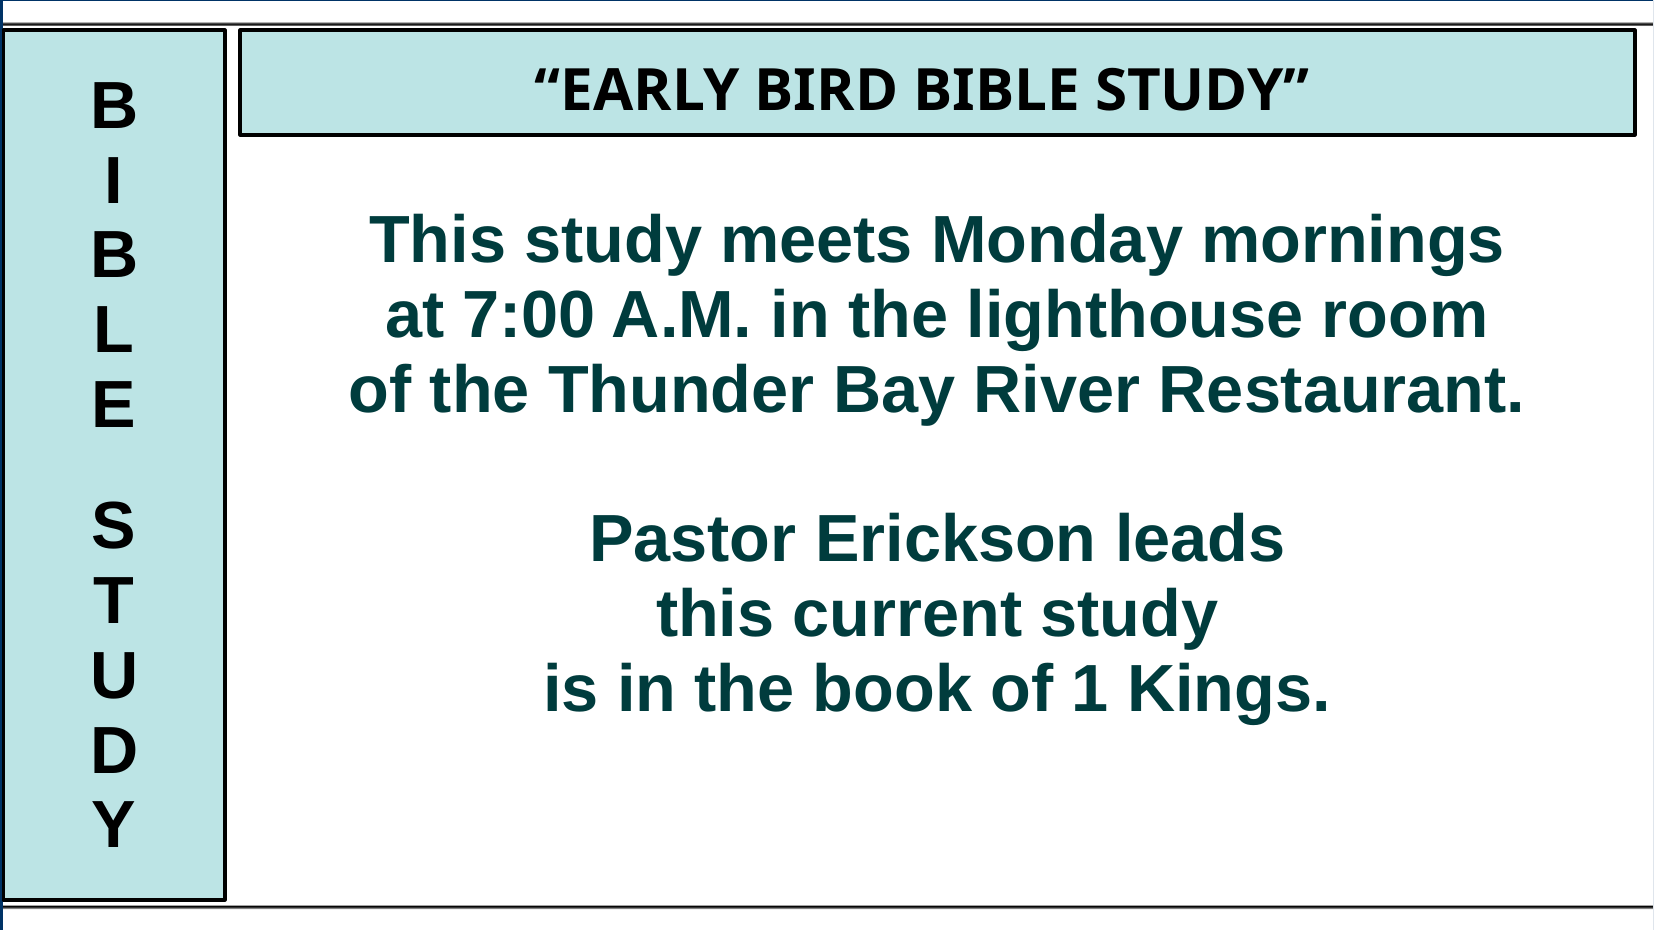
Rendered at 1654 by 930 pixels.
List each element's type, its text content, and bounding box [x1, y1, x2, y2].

text_box B I B L E S T U D Y [3, 29, 226, 901]
text_box “EARLY BIRD BIBLE STUDY” [255, 40, 1591, 134]
text_box [240, 29, 1636, 135]
text_box This study meets Monday mornings at 7:00 A.M. in the lighthouse room of the Thunder Bay River Restaurant. Pastor Erickson leads this current study is in the book of 1 Kings. [300, 194, 1576, 734]
picture [0, 0, 1654, 930]
